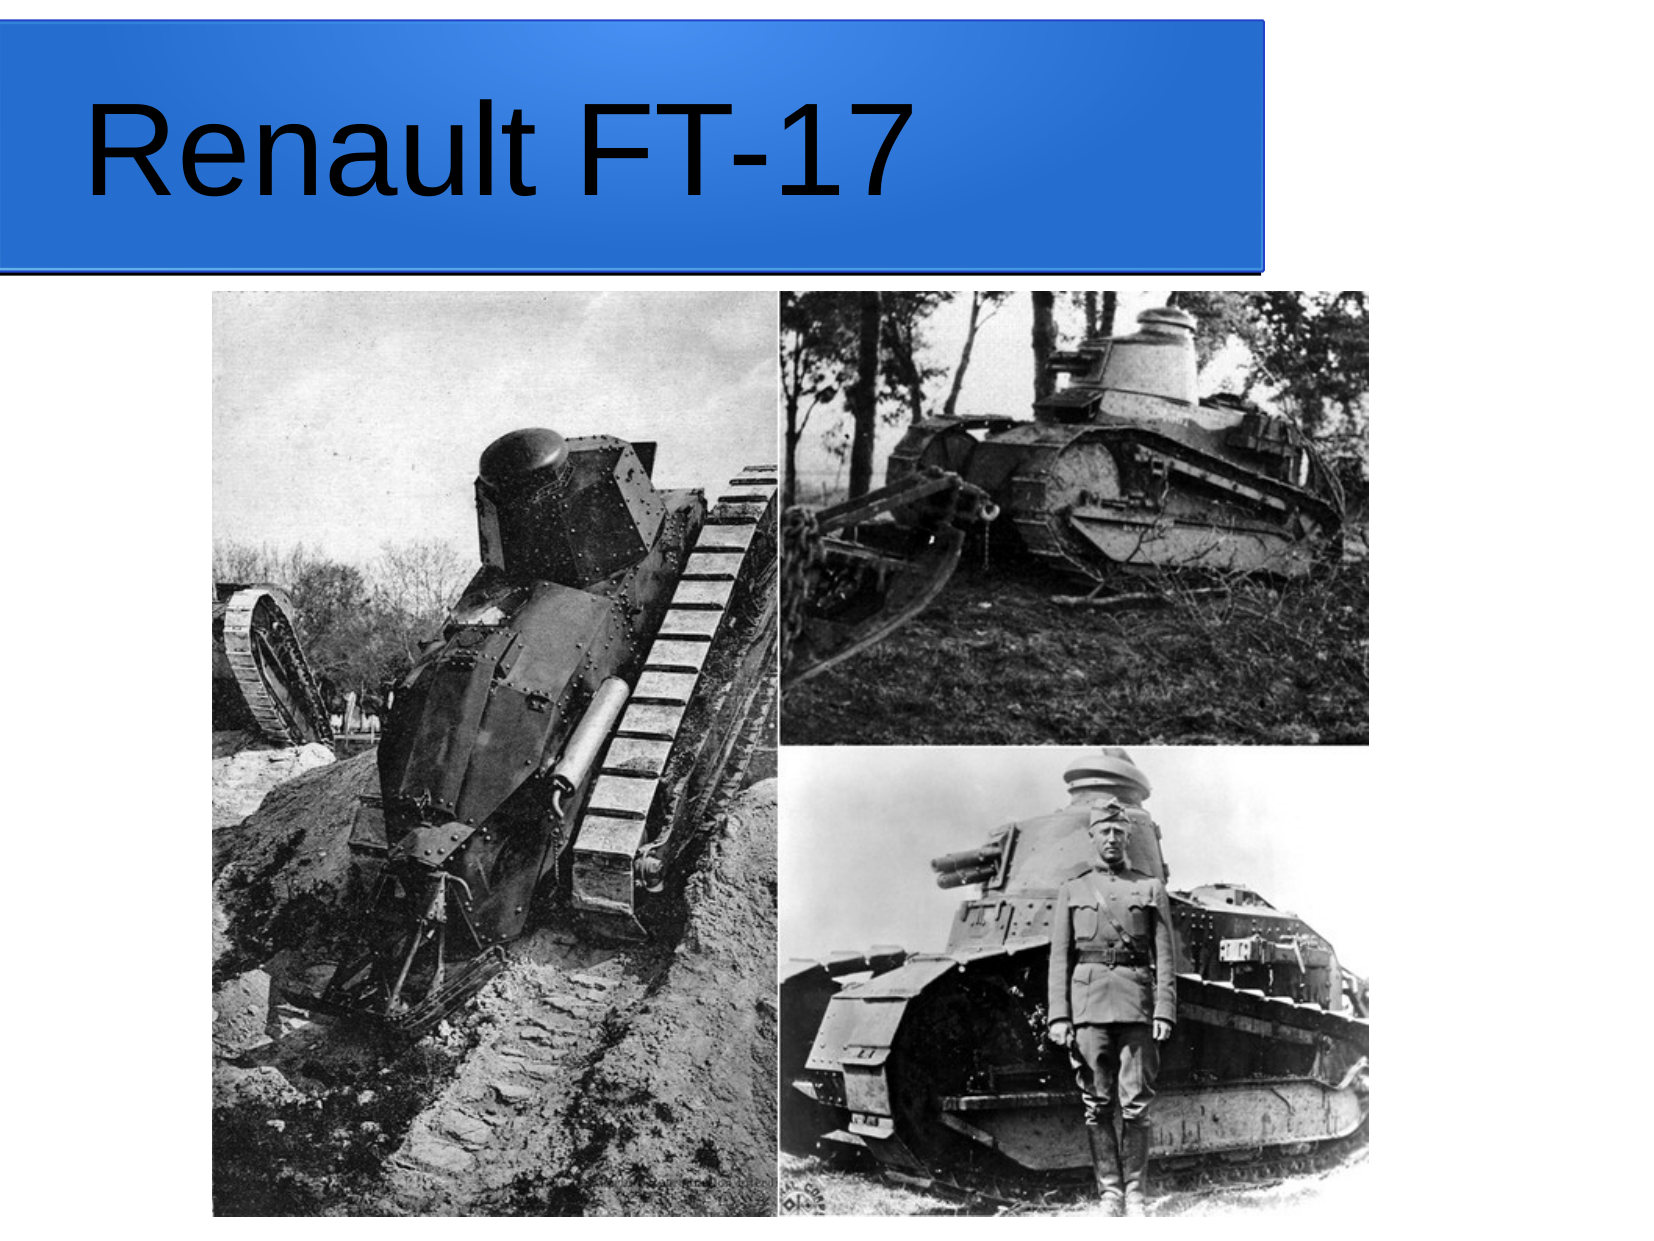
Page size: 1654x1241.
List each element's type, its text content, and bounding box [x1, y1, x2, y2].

picture [212, 291, 1369, 1217]
title Renault FT-17 [82, 47, 1235, 252]
